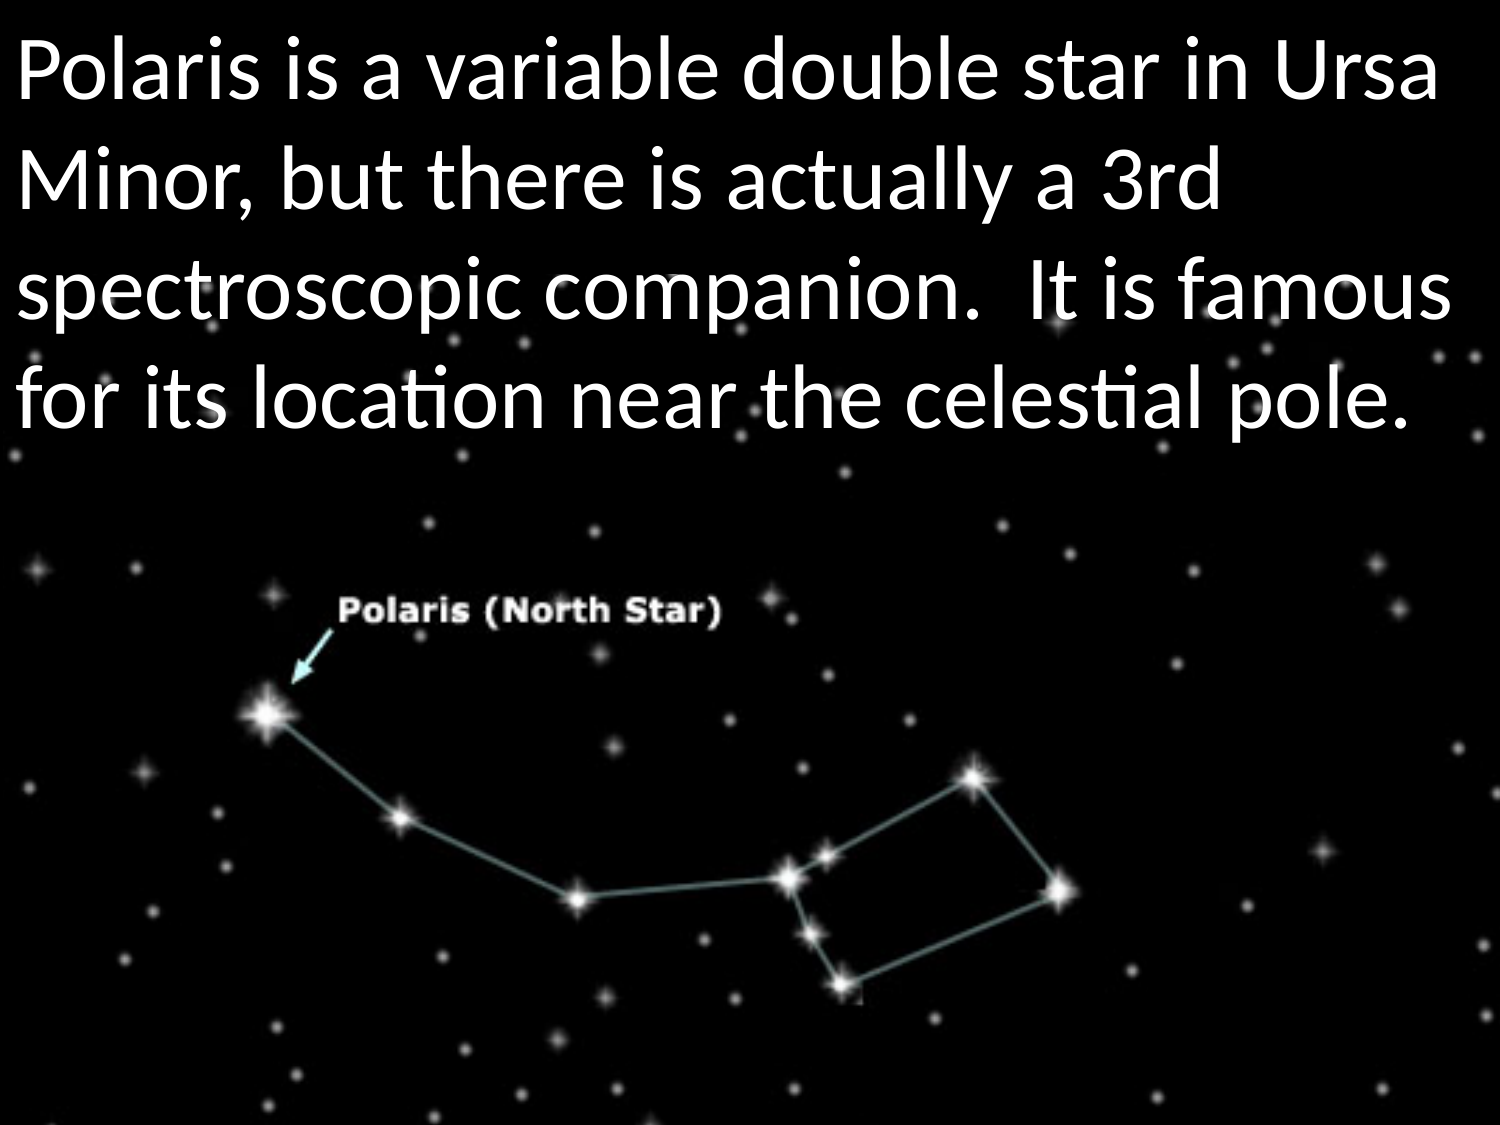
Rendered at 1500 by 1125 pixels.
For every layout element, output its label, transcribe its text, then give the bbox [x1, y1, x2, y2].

picture [3, 460, 1500, 1125]
text_box Polaris is a variable double star in Ursa Minor, but there is actually a 3rd spectroscopic companion. It is famous for its location near the celestial pole. [0, 0, 1500, 460]
